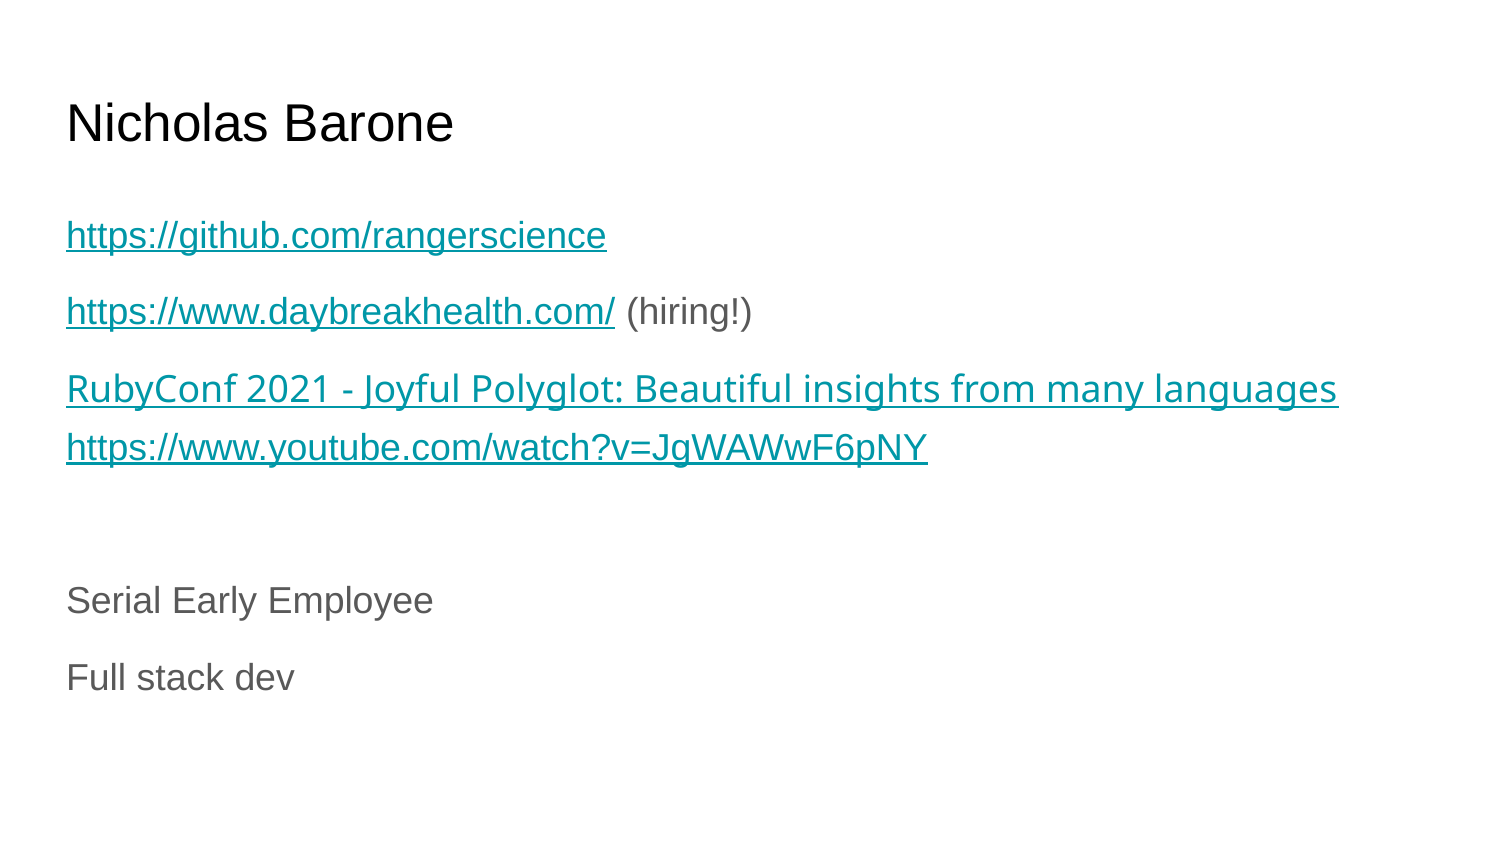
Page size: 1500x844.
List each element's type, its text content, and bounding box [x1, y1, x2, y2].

list https://github.com/rangerscience https://www.daybreakhealth.com/ (hiring!) RubyConf 2021 - Joyful Polyglot: Beautiful insights from many languages https://www.youtube.com/watch?v=JgWAWwF6pNY Serial Early Employee Full stack dev [51, 189, 1449, 750]
title Nicholas Barone [51, 72, 1449, 167]
